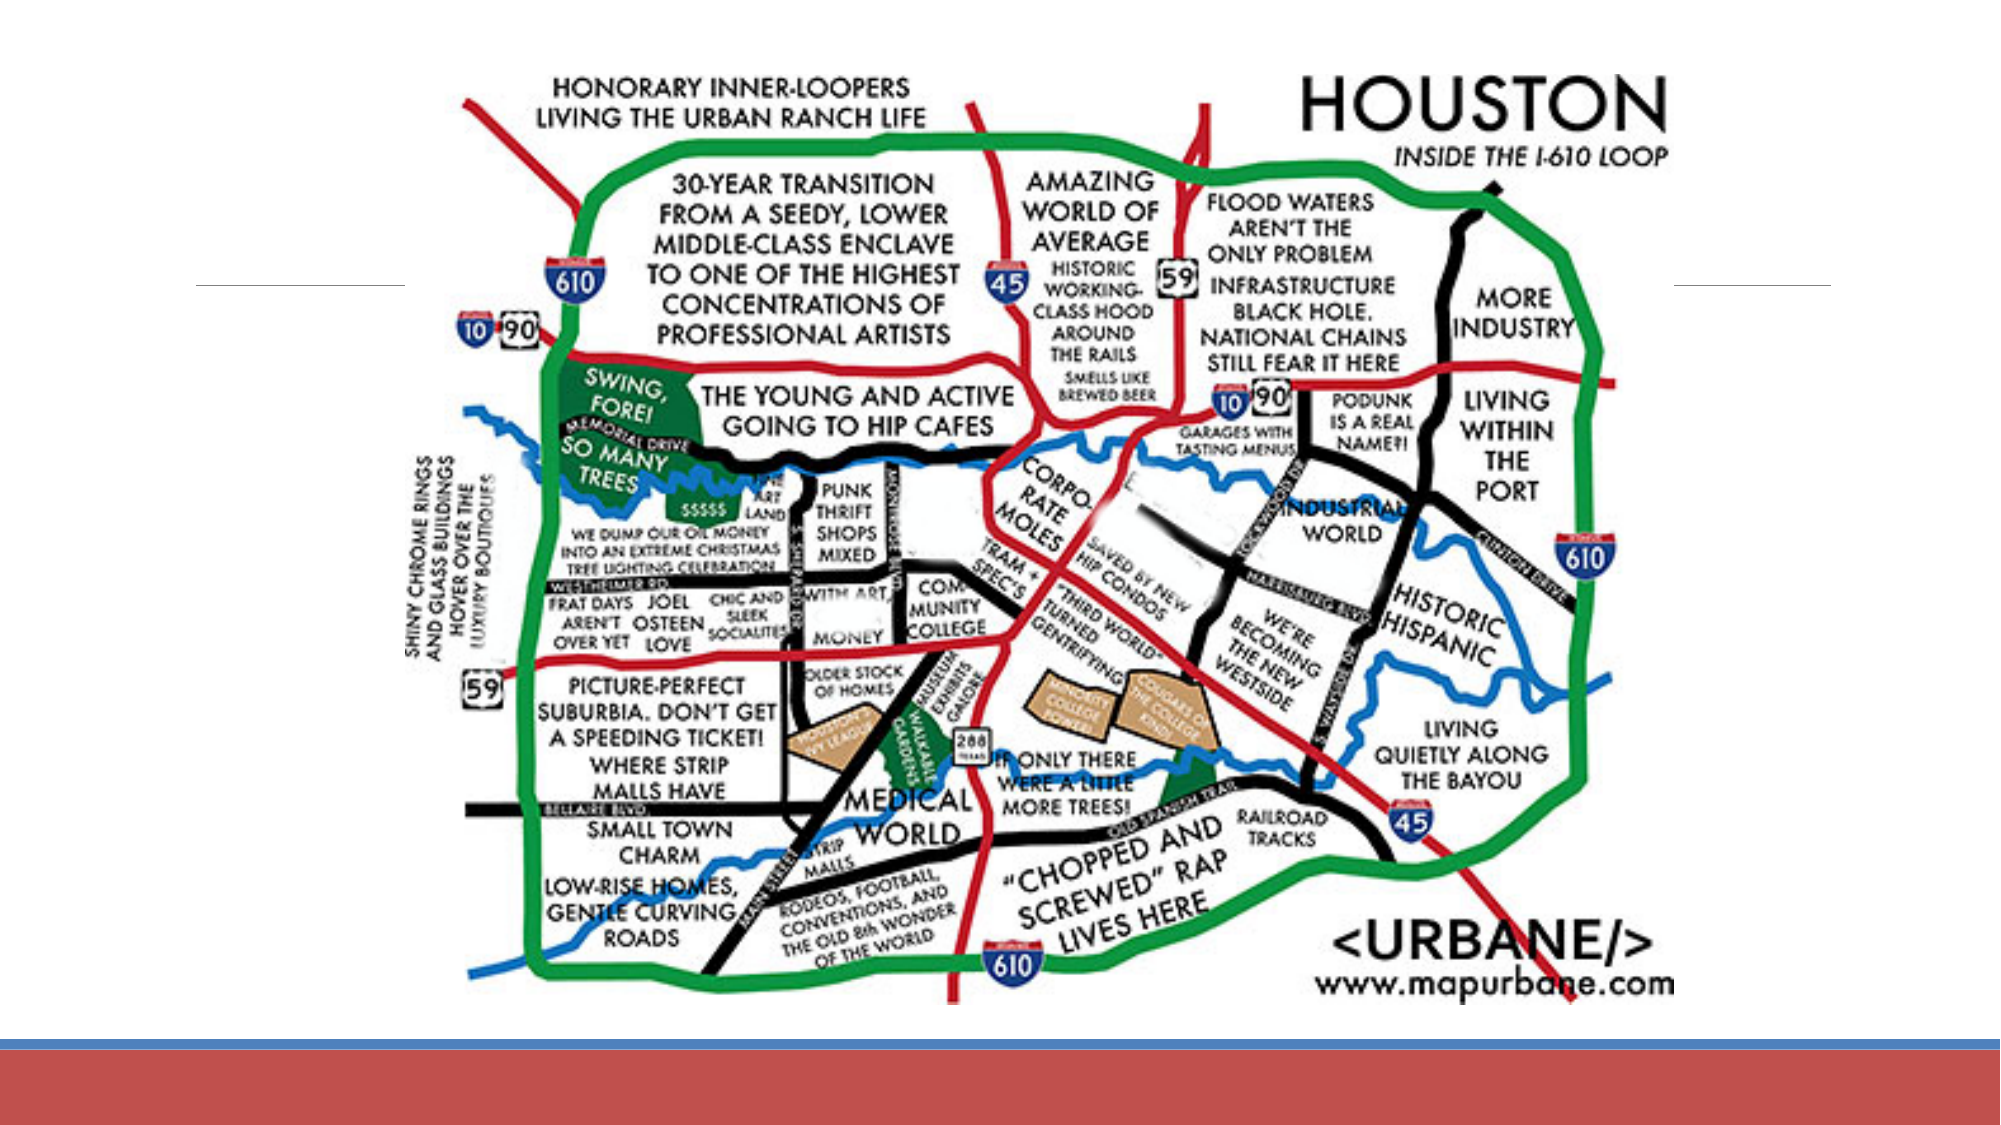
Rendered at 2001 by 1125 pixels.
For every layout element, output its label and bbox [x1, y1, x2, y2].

title [180, 124, 1830, 710]
picture [405, 710, 1674, 1006]
picture [405, 74, 1674, 124]
